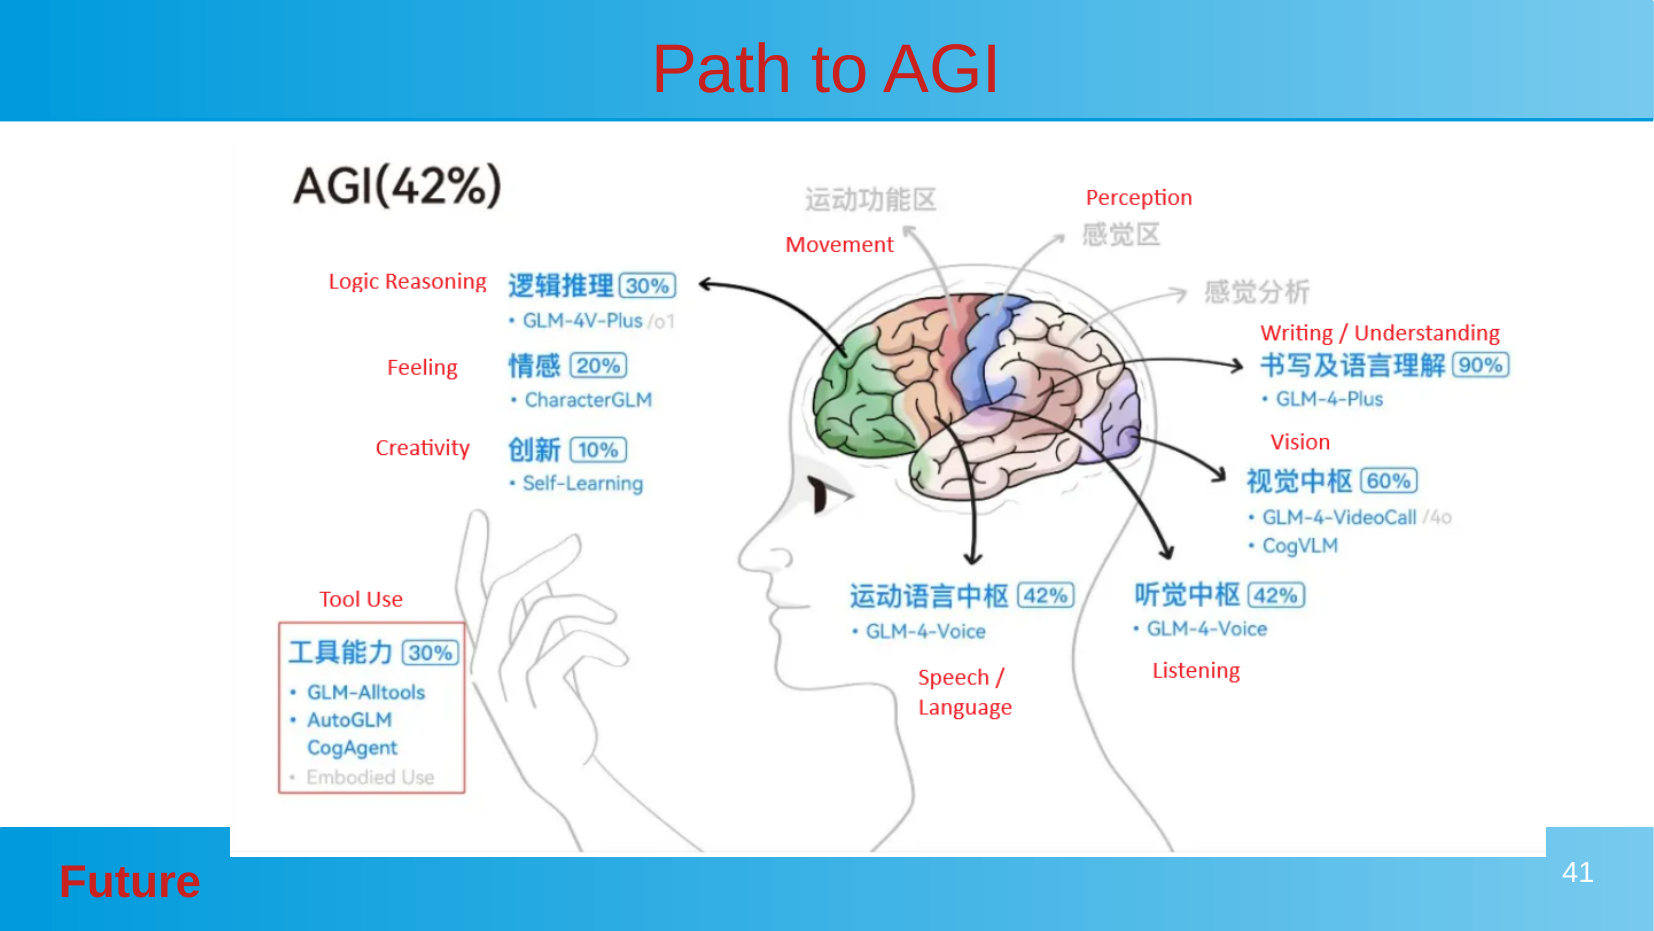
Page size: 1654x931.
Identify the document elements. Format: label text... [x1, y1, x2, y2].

title Path to AGI [59, 29, 1595, 108]
picture [230, 143, 1546, 857]
